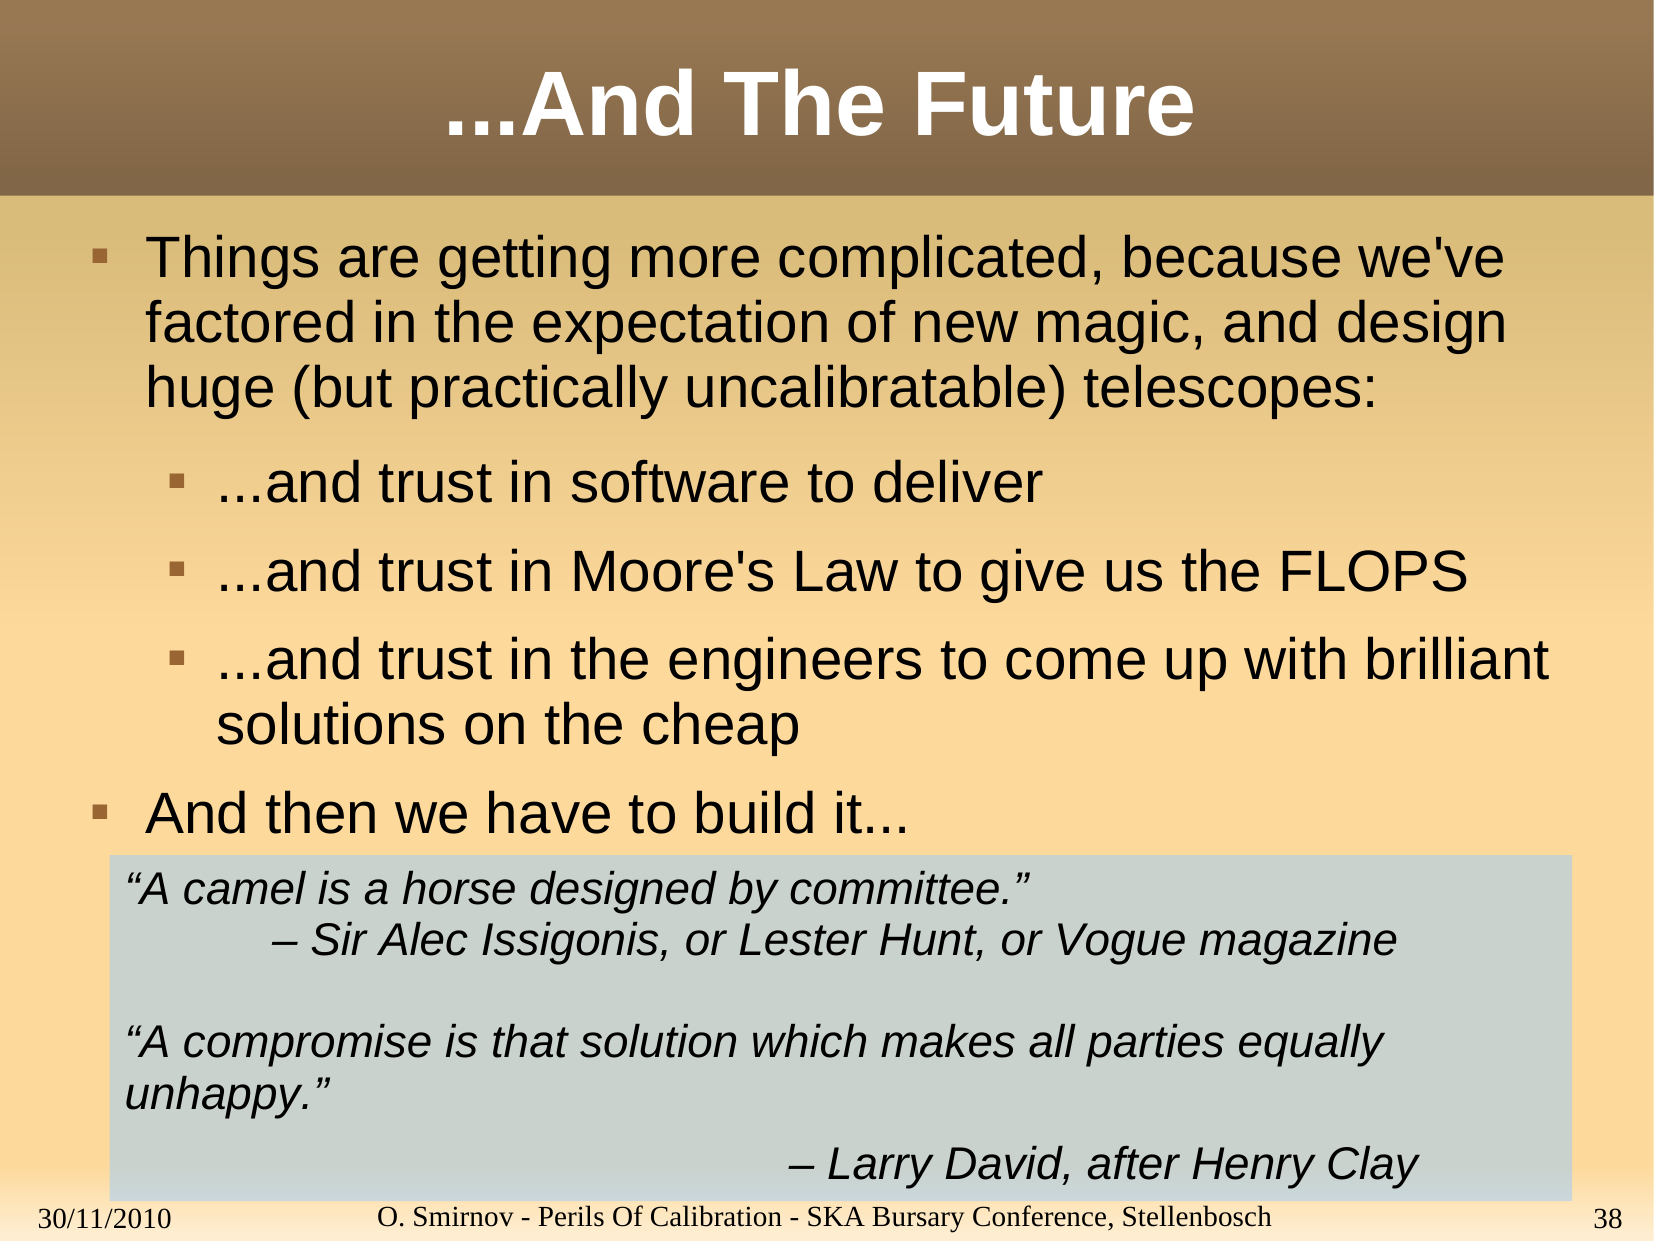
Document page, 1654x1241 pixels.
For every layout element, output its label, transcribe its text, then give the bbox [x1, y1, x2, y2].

text_box “A camel is a horse designed by committee.” – Sir Alec Issigonis, or Lester Hunt, or Vogue magazine “A compromise is that solution which makes all parties equally unhappy.” – Larry David, after Henry Clay [109, 855, 1573, 1202]
picture [0, 0, 1654, 1241]
title ...And The Future [76, 7, 1565, 200]
list Things are getting more complicated, because we've factored in the expectation of new magic, and design huge (but practically uncalibratable) telescopes: ...and trust in software to deliver ...and trust in Moore's Law to give us the FLOPS ...and trust in the engineers to come up with brilliant solutions on the cheap And then we have to build it... [75, 225, 1564, 1029]
